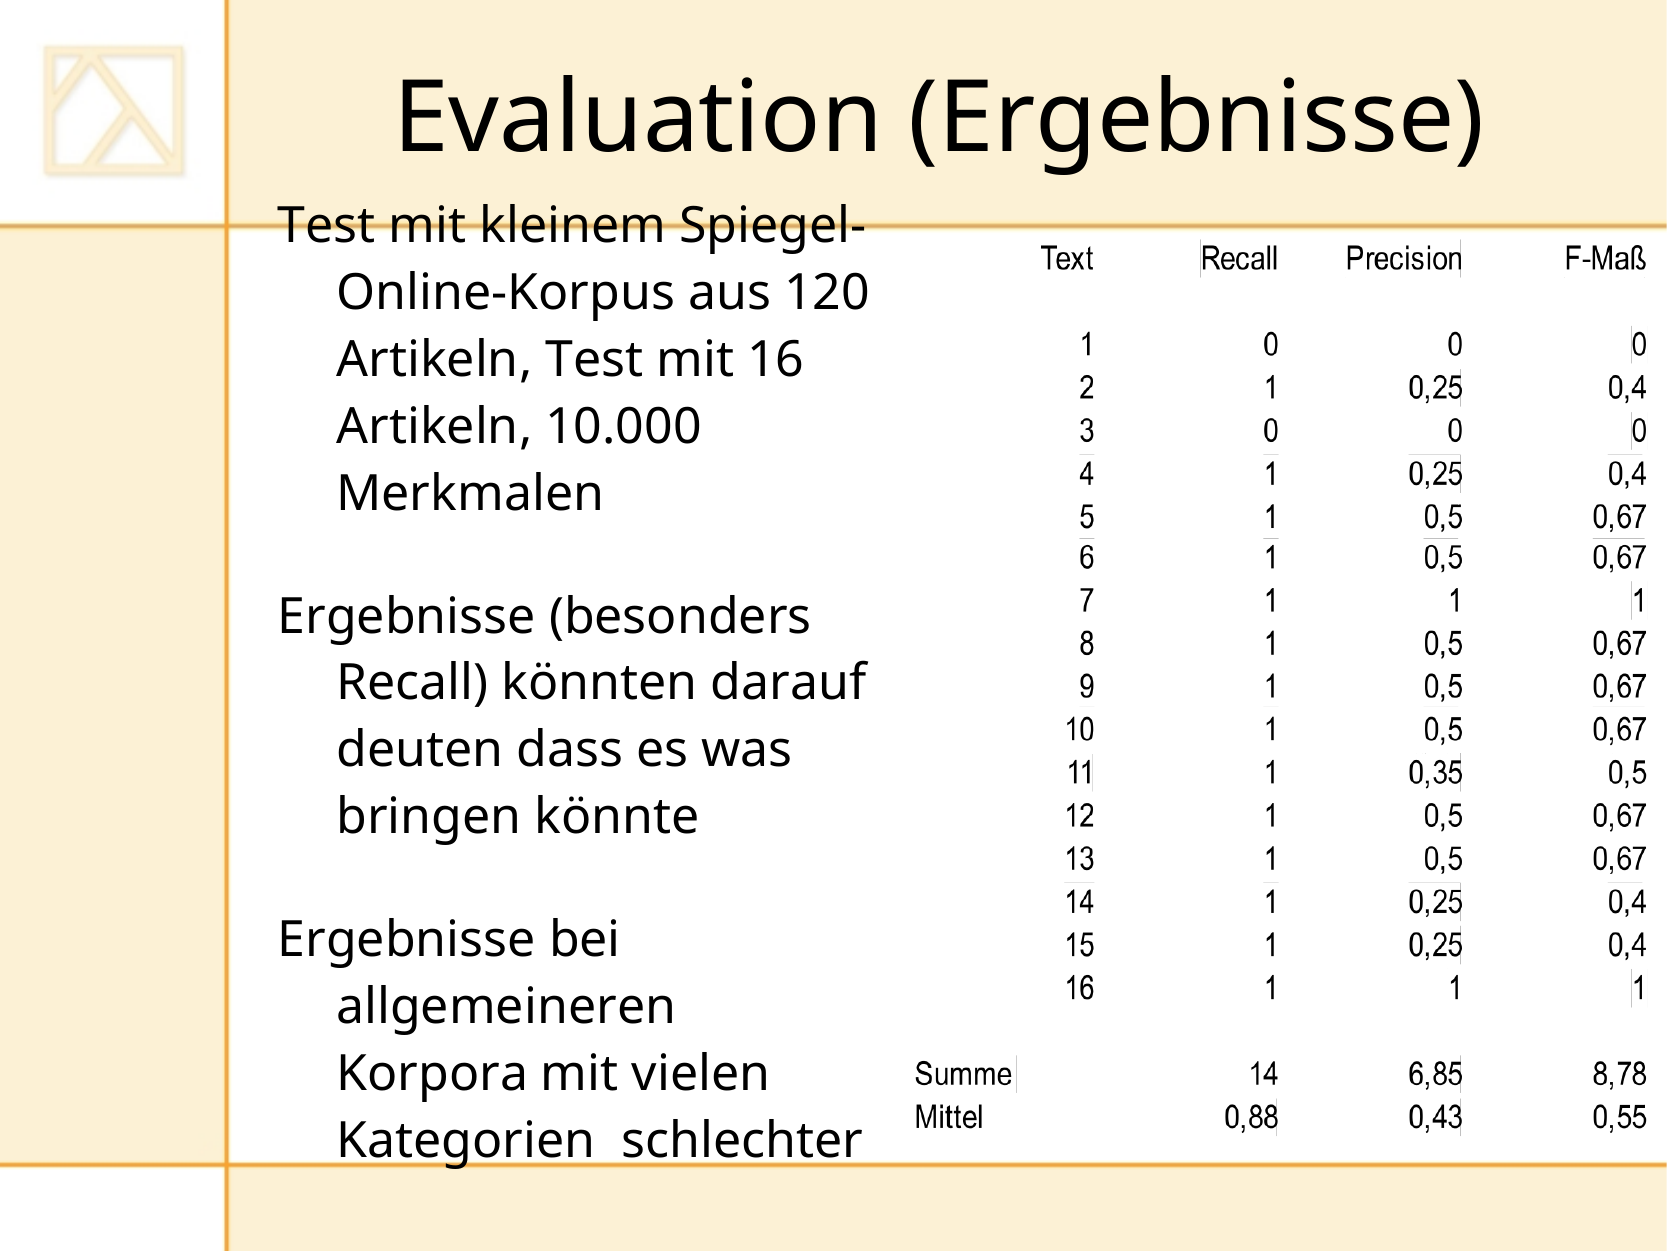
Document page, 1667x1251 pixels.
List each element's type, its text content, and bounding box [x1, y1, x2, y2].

title Evaluation (Ergebnisse) [268, 0, 1611, 238]
list Test mit kleinem Spiegel-Online-Korpus aus 120 Artikeln, Test mit 16 Artikeln, 10.000 Merkmalen Ergebnisse (besonders Recall) könnten darauf deuten dass es was bringen könnte Ergebnisse bei allgemeineren Korpora mit vielen Kategorien schlechter [236, 178, 883, 1182]
picture [0, 0, 1667, 1251]
